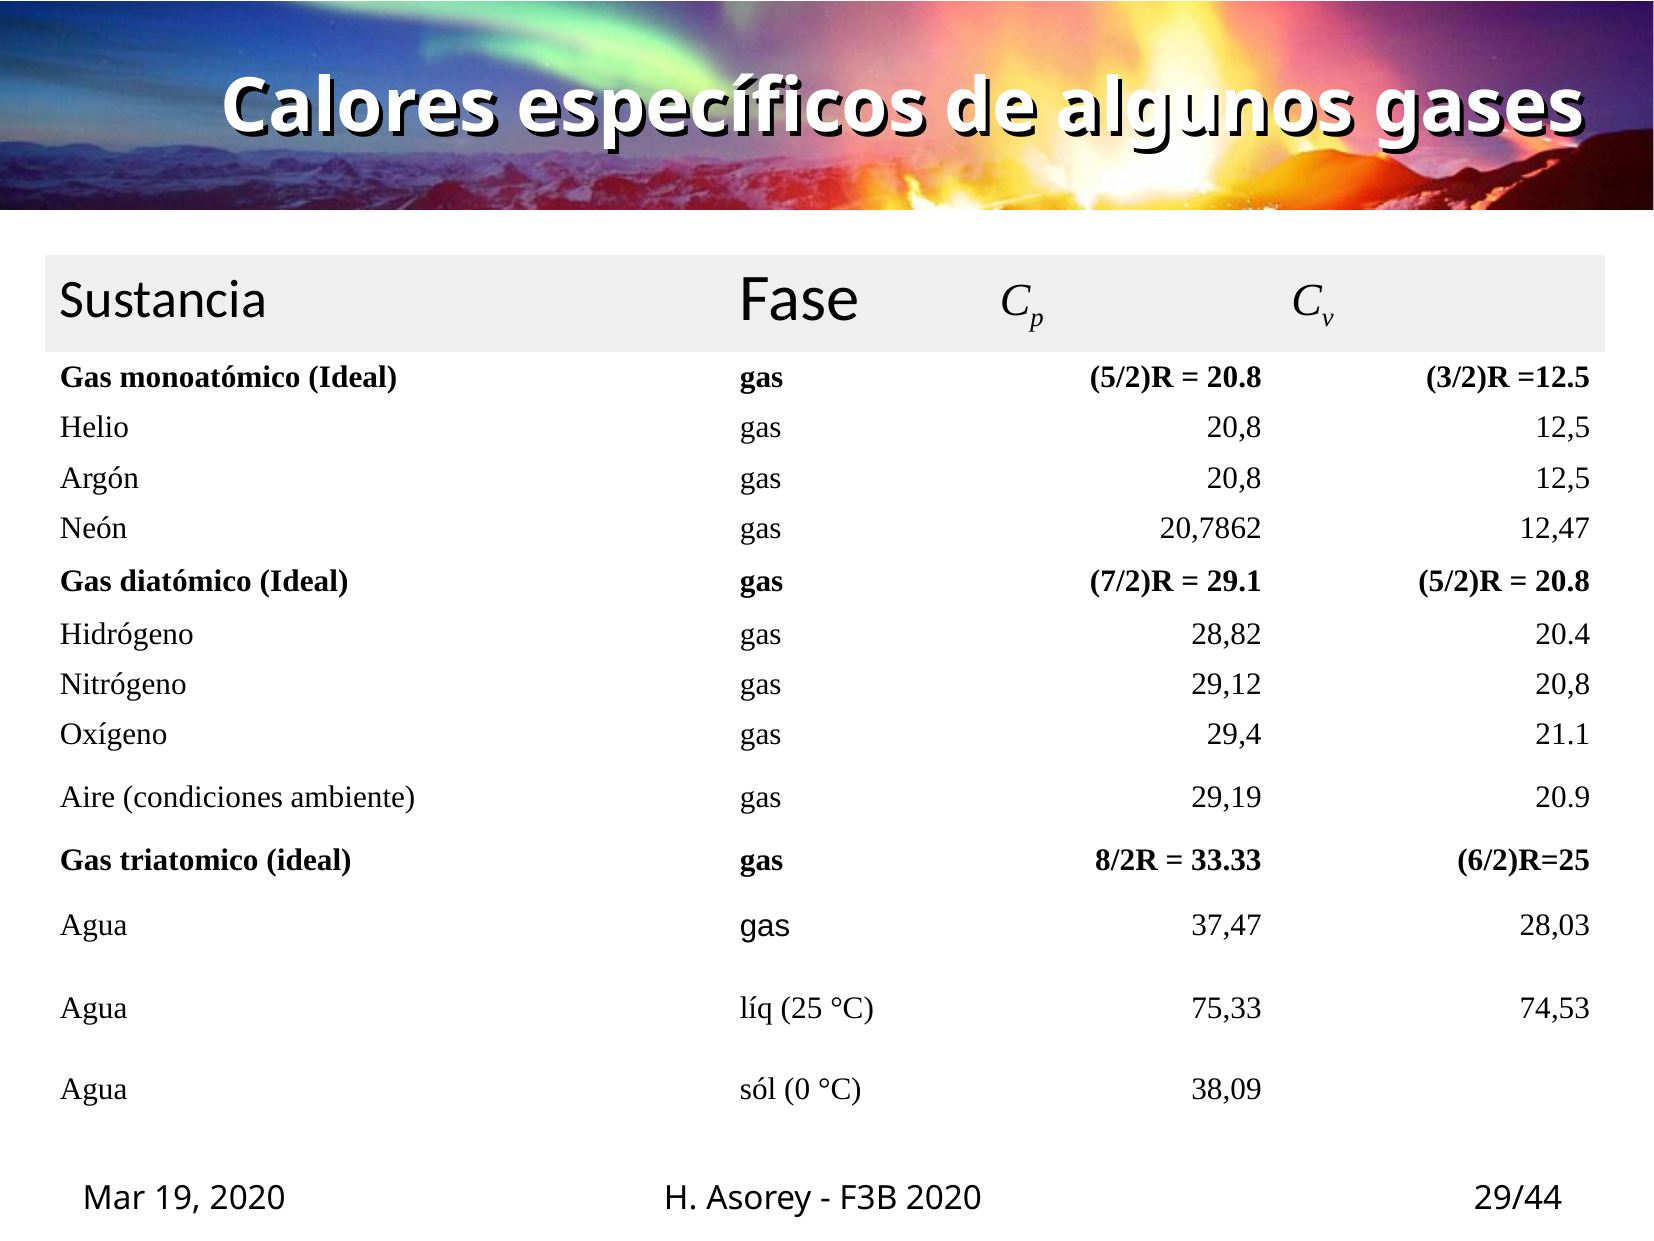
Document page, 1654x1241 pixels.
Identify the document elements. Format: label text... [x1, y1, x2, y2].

table_cell Aire (condiciones ambiente) [45, 759, 725, 835]
table_cell gas [725, 503, 985, 553]
table_cell (3/2)R =12.5 [1277, 352, 1605, 402]
table_header Cv [1277, 255, 1605, 352]
table_cell 29,12 [985, 659, 1277, 709]
table_cell 37,47 [985, 885, 1277, 965]
table_cell Gas triatomico (ideal) [45, 835, 725, 885]
table_cell 12,5 [1277, 402, 1605, 453]
title Calores específicos de algunos gases [45, 15, 1606, 191]
table_cell (5/2)R = 20.8 [1277, 553, 1605, 609]
table_cell 29,19 [985, 759, 1277, 835]
table_header Cp [985, 255, 1277, 352]
table_cell Agua [45, 965, 725, 1050]
table_cell Argón [45, 453, 725, 503]
table_cell Gas monoatómico (Ideal) [45, 352, 725, 402]
table_cell [1277, 1050, 1605, 1127]
table_cell 28,82 [985, 609, 1277, 659]
table_cell Helio [45, 402, 725, 453]
table_cell 38,09 [985, 1050, 1277, 1127]
table_cell Gas diatómico (Ideal) [45, 553, 725, 609]
table_cell 29,4 [985, 709, 1277, 759]
table_cell gas [725, 709, 985, 759]
table_cell Nitrógeno [45, 659, 725, 709]
table_cell 12,5 [1277, 453, 1605, 503]
table_cell gas [725, 835, 985, 885]
table_cell 21.1 [1277, 709, 1605, 759]
table_header Fase [725, 255, 985, 352]
table_cell 75,33 [985, 965, 1277, 1050]
table_cell 20,7862 [985, 503, 1277, 553]
table_cell (7/2)R = 29.1 [985, 553, 1277, 609]
table_cell gas [725, 609, 985, 659]
table_cell 74,53 [1277, 965, 1605, 1050]
table_cell 28,03 [1277, 885, 1605, 965]
table_cell (6/2)R=25 [1277, 835, 1605, 885]
table_cell gas [725, 759, 985, 835]
table_cell 12,47 [1277, 503, 1605, 553]
table_cell Oxígeno [45, 709, 725, 759]
table_cell Agua [45, 885, 725, 965]
table_cell Neón [45, 503, 725, 553]
table_cell líq (25 °C) [725, 965, 985, 1050]
table_cell sól (0 °C) [725, 1050, 985, 1127]
table_cell gas [725, 352, 985, 402]
table_cell gas [725, 885, 985, 965]
table_cell 20.9 [1277, 759, 1605, 835]
table_cell 20,8 [1277, 659, 1605, 709]
table_cell gas [725, 453, 985, 503]
table_cell gas [725, 402, 985, 453]
table_cell Agua [45, 1050, 725, 1127]
table_cell gas [725, 553, 985, 609]
table_cell 20,8 [985, 402, 1277, 453]
table_cell Hidrógeno [45, 609, 725, 659]
table_cell 20,8 [985, 453, 1277, 503]
table_cell gas [725, 659, 985, 709]
table_header Sustancia [45, 255, 725, 352]
table_cell 8/2R = 33.33 [985, 835, 1277, 885]
table_cell 20.4 [1277, 609, 1605, 659]
table_cell (5/2)R = 20.8 [985, 352, 1277, 402]
picture [0, 1, 1654, 210]
